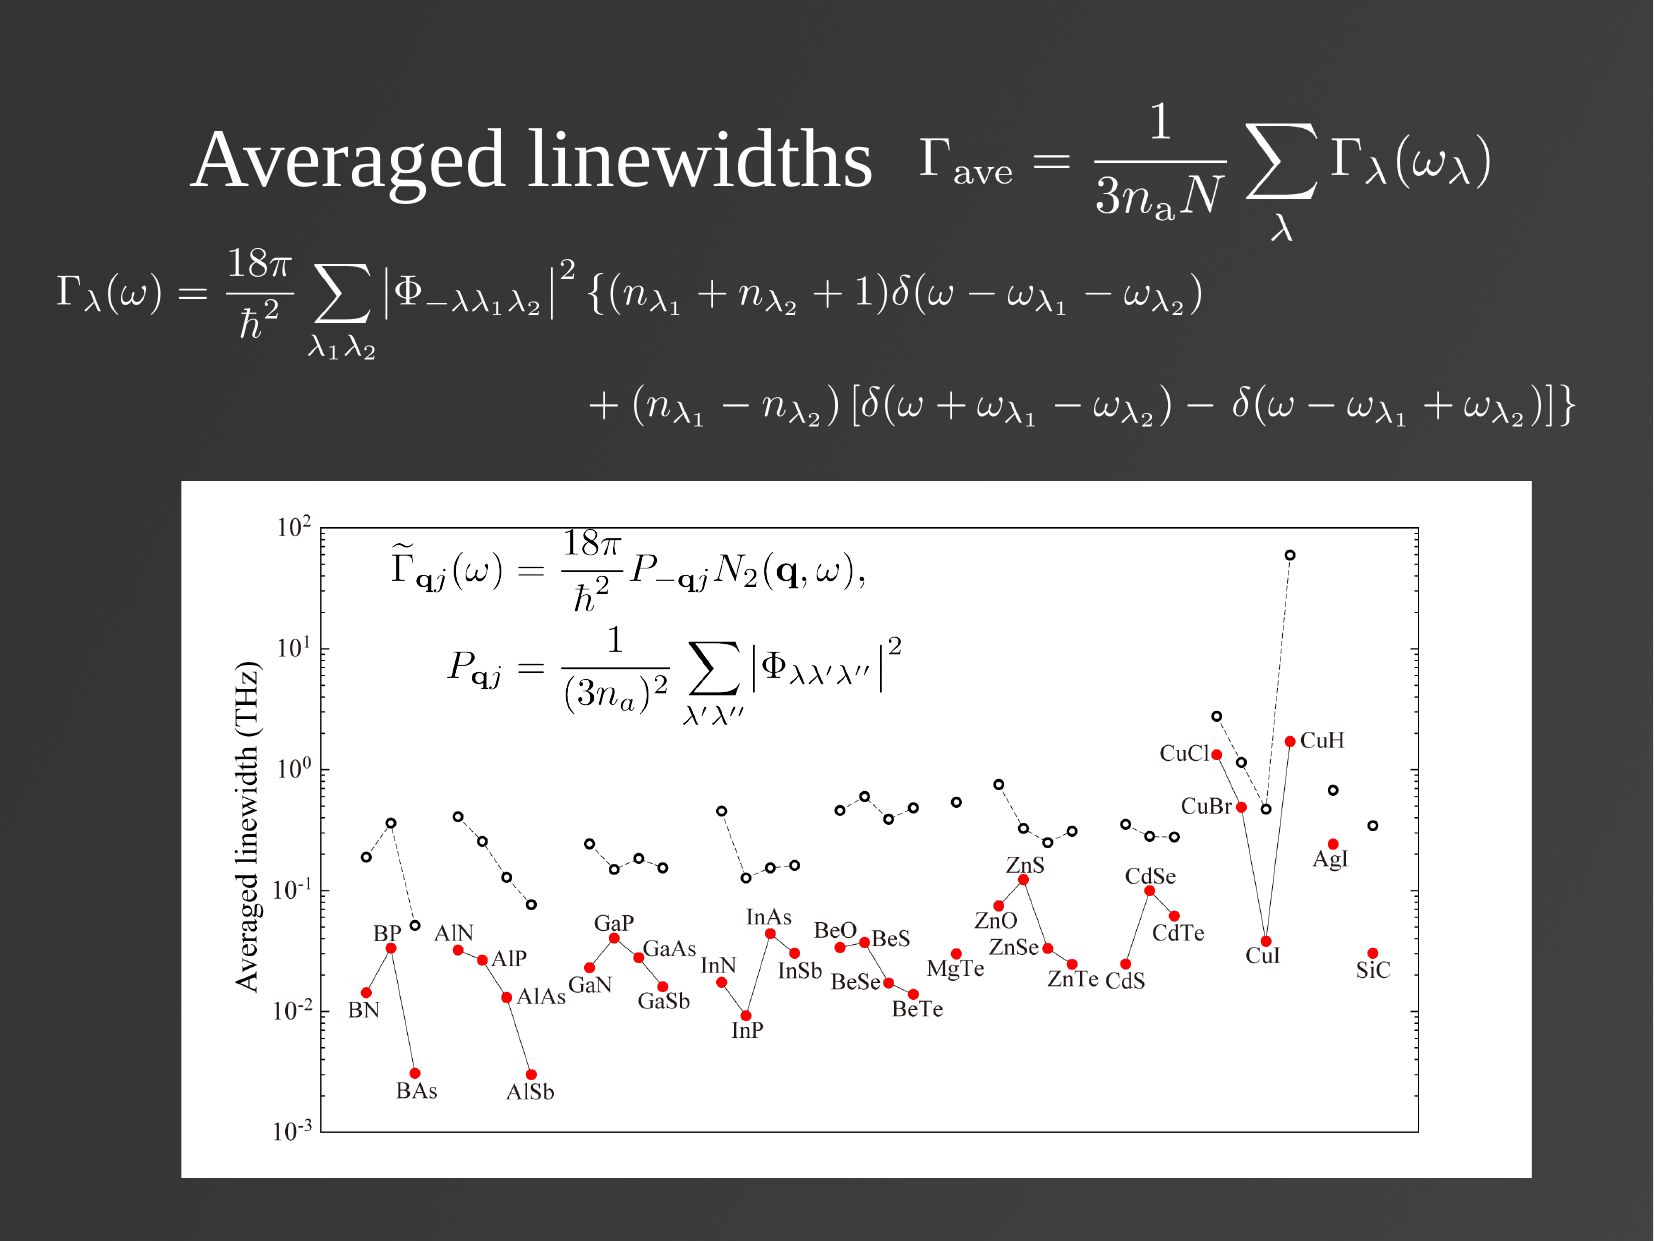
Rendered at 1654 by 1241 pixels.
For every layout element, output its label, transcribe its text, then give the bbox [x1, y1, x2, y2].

text_box c [181, 481, 1532, 1178]
title Averaged linewidths [89, 49, 1578, 245]
picture [0, 0, 1654, 1241]
